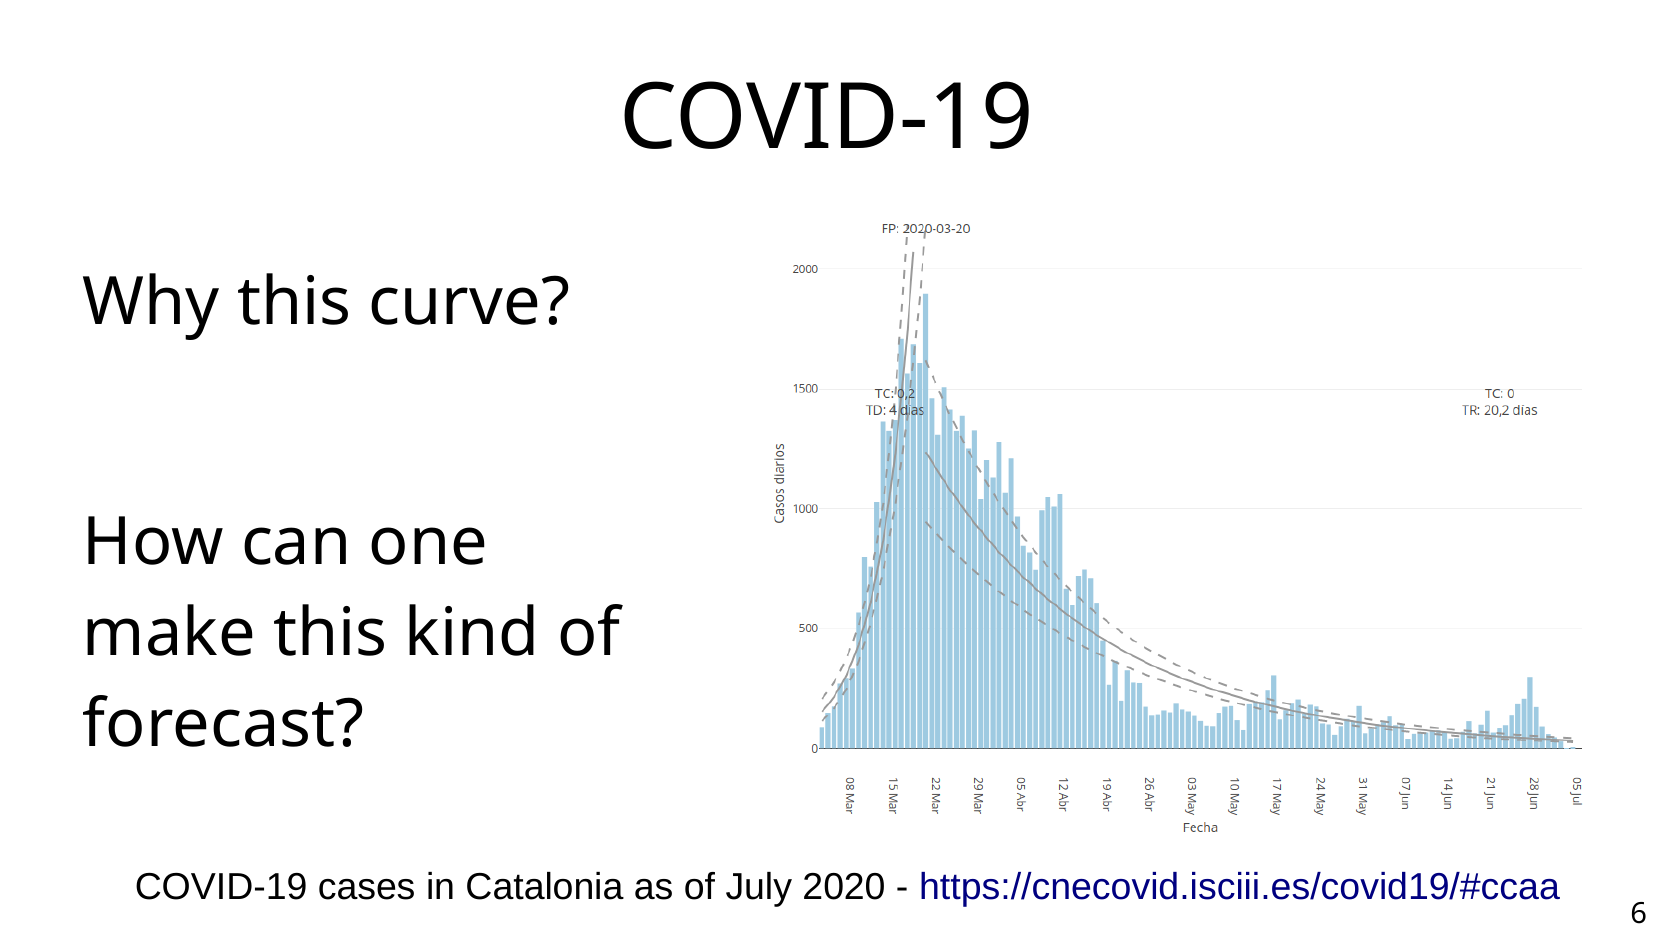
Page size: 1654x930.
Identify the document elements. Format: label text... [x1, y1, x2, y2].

title COVID-19 [82, 1, 1571, 225]
text_box COVID-19 cases in Catalonia as of July 2020 - https://cnecovid.isciii.es/covid19/#ccaa [120, 858, 1586, 916]
list Why this curve? How can one make this kind of forecast? [82, 252, 661, 793]
picture [762, 194, 1600, 841]
